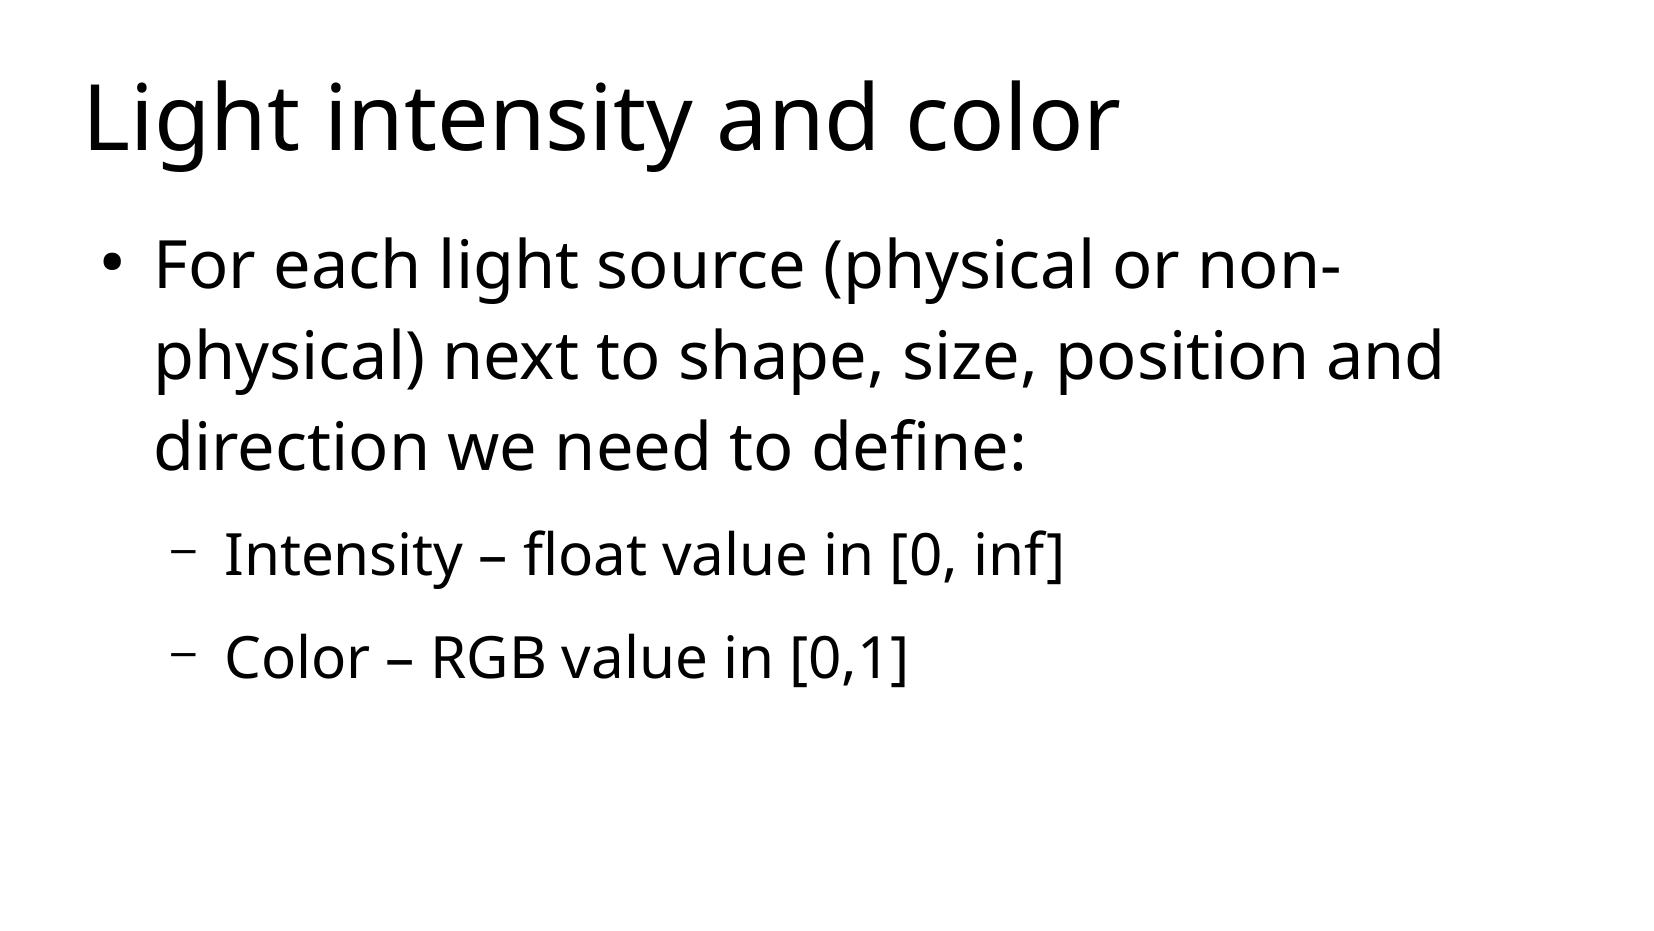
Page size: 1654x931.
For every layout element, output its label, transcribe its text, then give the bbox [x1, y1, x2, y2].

list For each light source (physical or non-physical) next to shape, size, position and direction we need to define: Intensity – float value in [0, inf] Color – RGB value in [0,1] [82, 217, 1571, 758]
title Light intensity and color [82, 37, 1571, 193]
